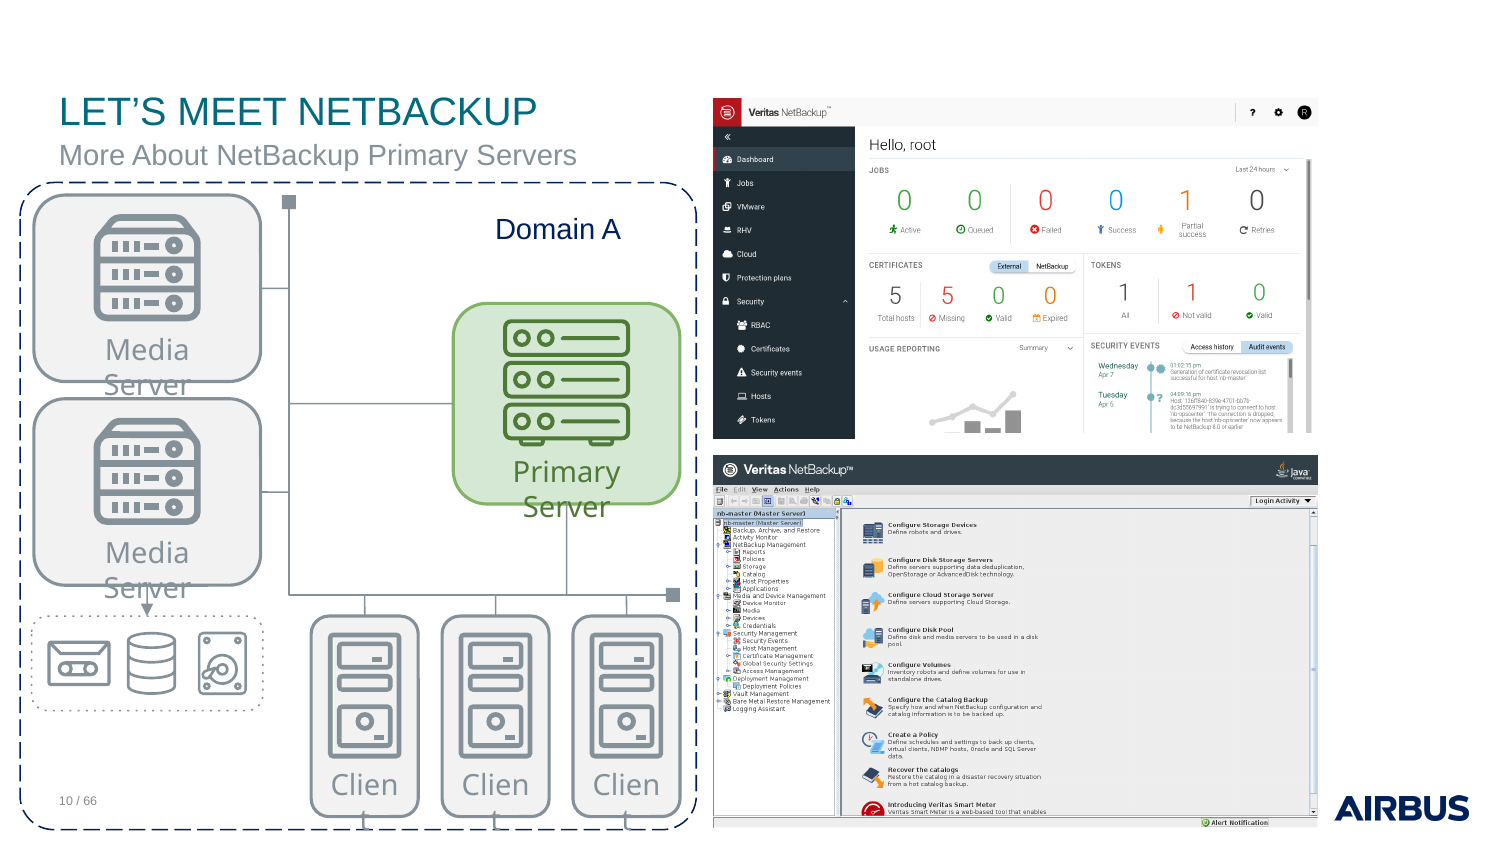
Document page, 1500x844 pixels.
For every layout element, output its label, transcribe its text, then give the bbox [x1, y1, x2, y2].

text_box [281, 195, 296, 210]
text_box [665, 587, 680, 602]
text_box Client [311, 750, 419, 844]
text_box [197, 631, 247, 696]
text_box [47, 640, 111, 687]
text_box [453, 303, 680, 447]
picture [713, 455, 1318, 828]
title LET’S MEET NETBACKUP More About NetBackup Primary Servers [58, 80, 1441, 192]
text_box [33, 195, 261, 373]
text_box [572, 616, 681, 799]
picture [713, 98, 1318, 439]
text_box Media Server [43, 315, 252, 407]
text_box Client [442, 750, 550, 844]
text_box [442, 616, 550, 750]
text_box [311, 616, 419, 750]
text_box [33, 398, 261, 577]
picture [1334, 795, 1469, 821]
text_box Primary Server [453, 438, 680, 539]
text_box Domain A [302, 195, 637, 261]
text_box [126, 631, 177, 695]
text_box Media Server [43, 519, 252, 620]
text_box Client [572, 750, 680, 844]
